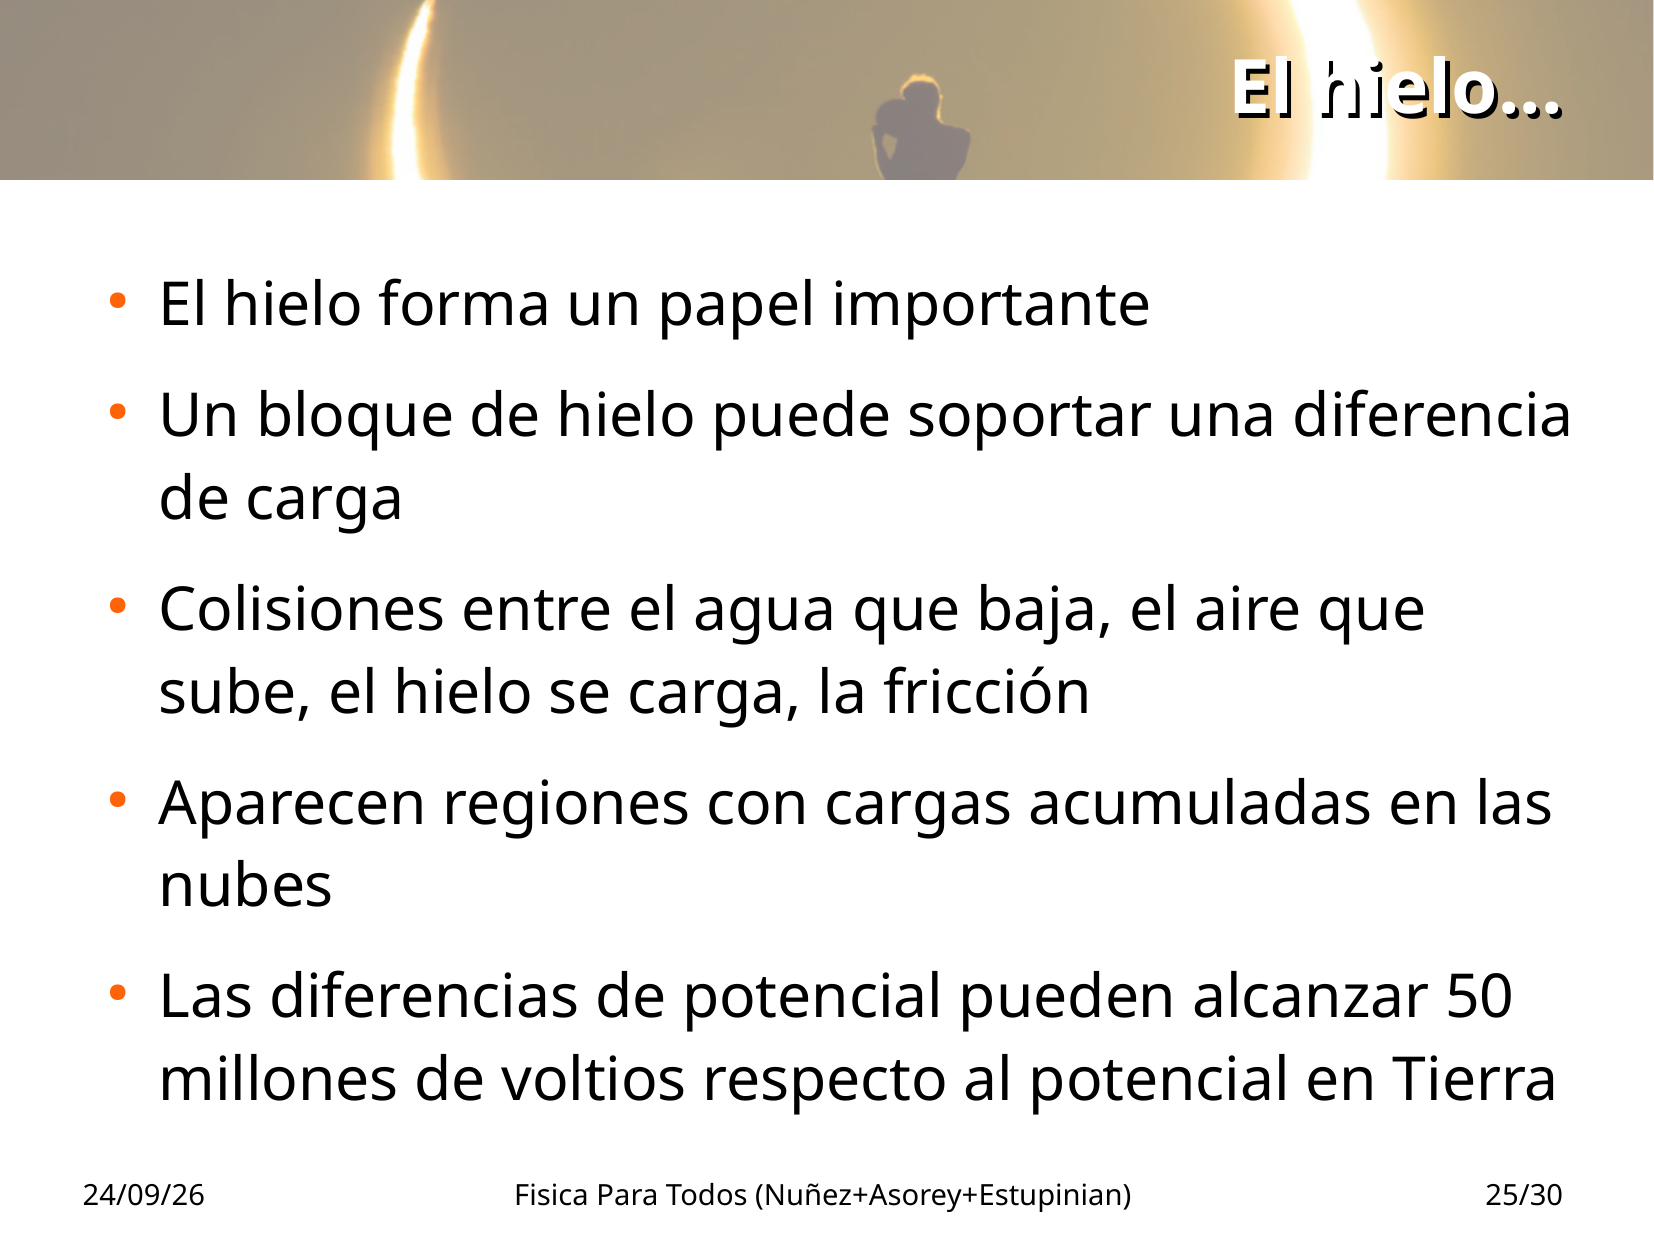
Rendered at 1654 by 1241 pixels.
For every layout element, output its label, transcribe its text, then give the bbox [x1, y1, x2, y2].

list El hielo forma un papel importante Un bloque de hielo puede soportar una diferencia de carga Colisiones entre el agua que baja, el aire que sube, el hielo se carga, la fricción Aparecen regiones con cargas acumuladas en las nubes Las diferencias de potencial pueden alcanzar 50 millones de voltios respecto al potencial en Tierra [90, 261, 1576, 1141]
title El hielo... [75, 19, 1564, 151]
picture [0, 0, 1654, 180]
